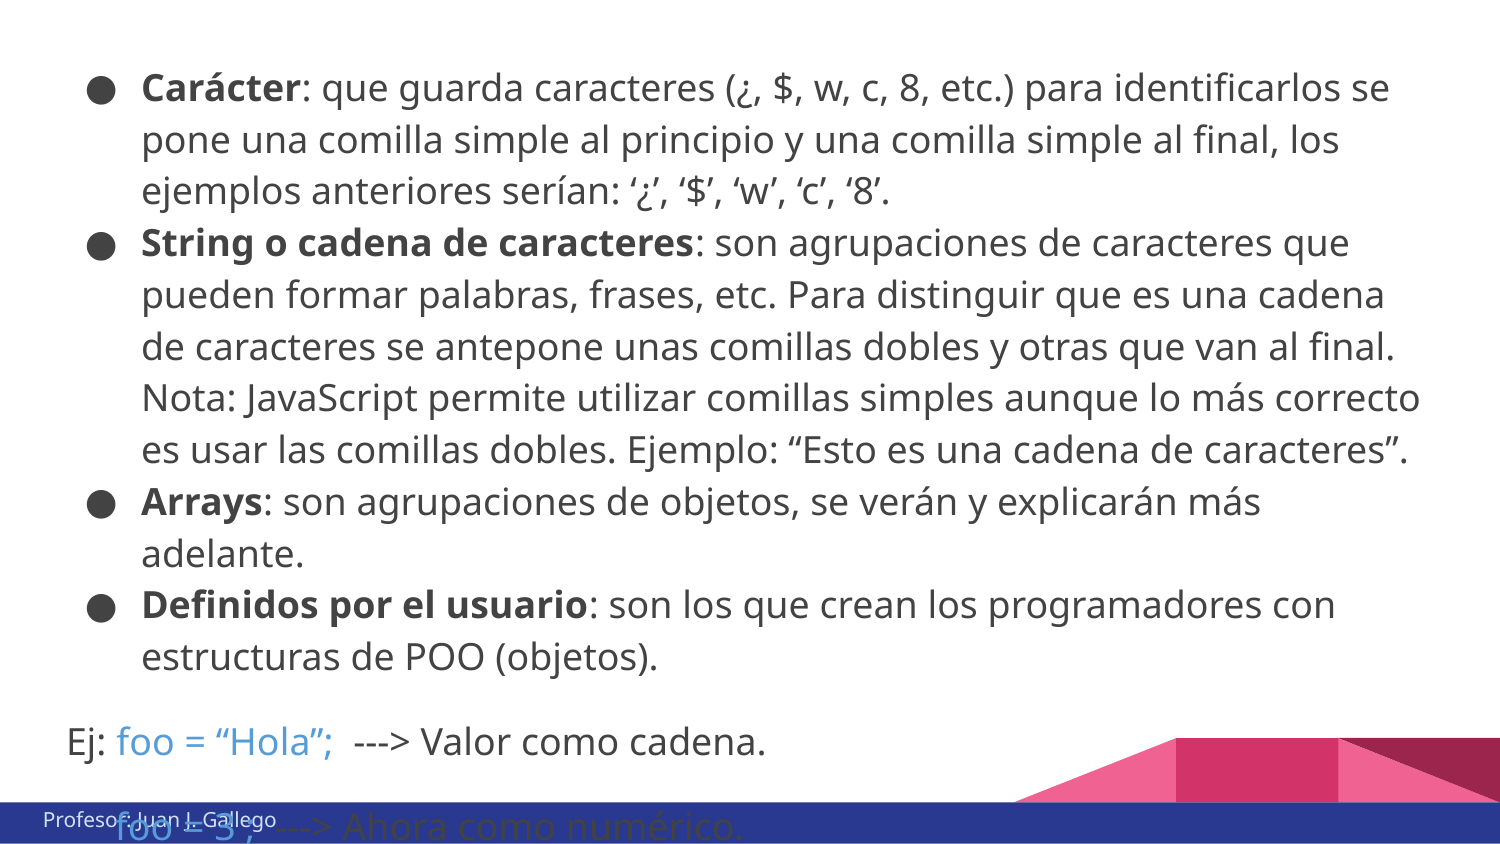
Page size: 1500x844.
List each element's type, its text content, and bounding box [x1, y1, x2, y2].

list Carácter: que guarda caracteres (¿, $, w, c, 8, etc.) para identificarlos se pone una comilla simple al principio y una comilla simple al final, los ejemplos anteriores serían: ‘¿’, ‘$’, ‘w’, ‘c’, ‘8’. String o cadena de caracteres: son agrupaciones de caracteres que pueden formar palabras, frases, etc. Para distinguir que es una cadena de caracteres se antepone unas comillas dobles y otras que van al final. Nota: JavaScript permite utilizar comillas simples aunque lo más correcto es usar las comillas dobles. Ejemplo: “Esto es una cadena de caracteres”. Arrays: son agrupaciones de objetos, se verán y explicarán más adelante. Definidos por el usuario: son los que crean los programadores con estructuras de POO (objetos). Ej: foo = “Hola”; ---> Valor como cadena. foo = 3 ; ---> Ahora como numérico. [51, 42, 1449, 788]
